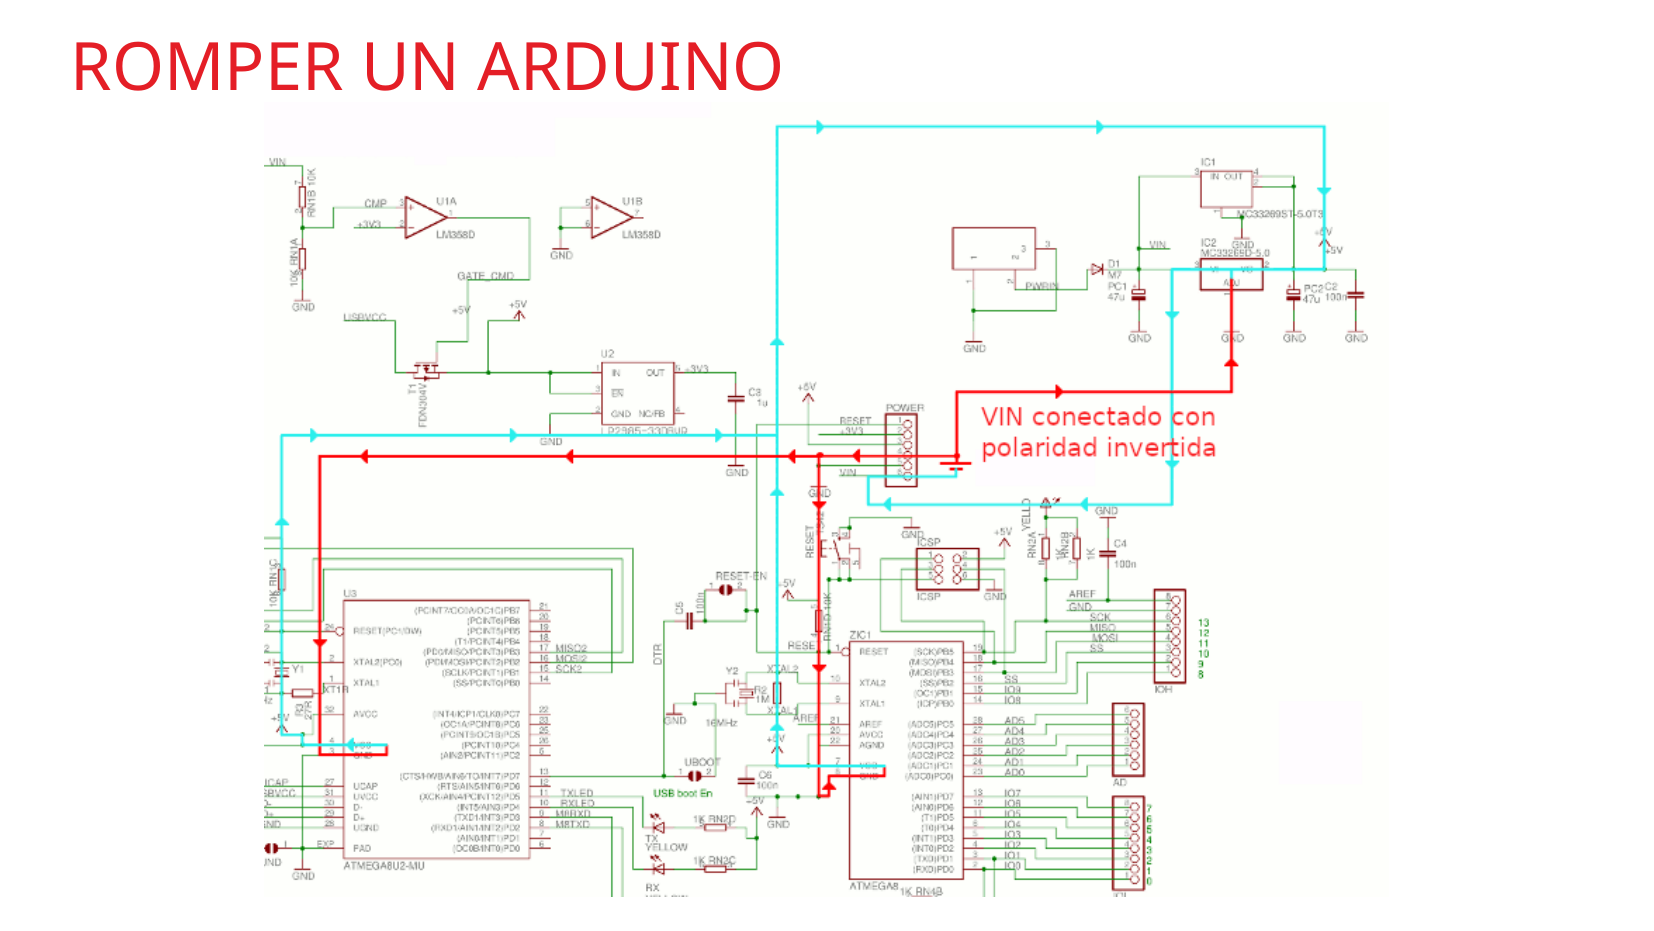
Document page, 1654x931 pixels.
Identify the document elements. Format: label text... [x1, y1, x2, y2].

picture [264, 102, 1389, 897]
title ROMPER UN ARDUINO [70, 11, 1347, 118]
